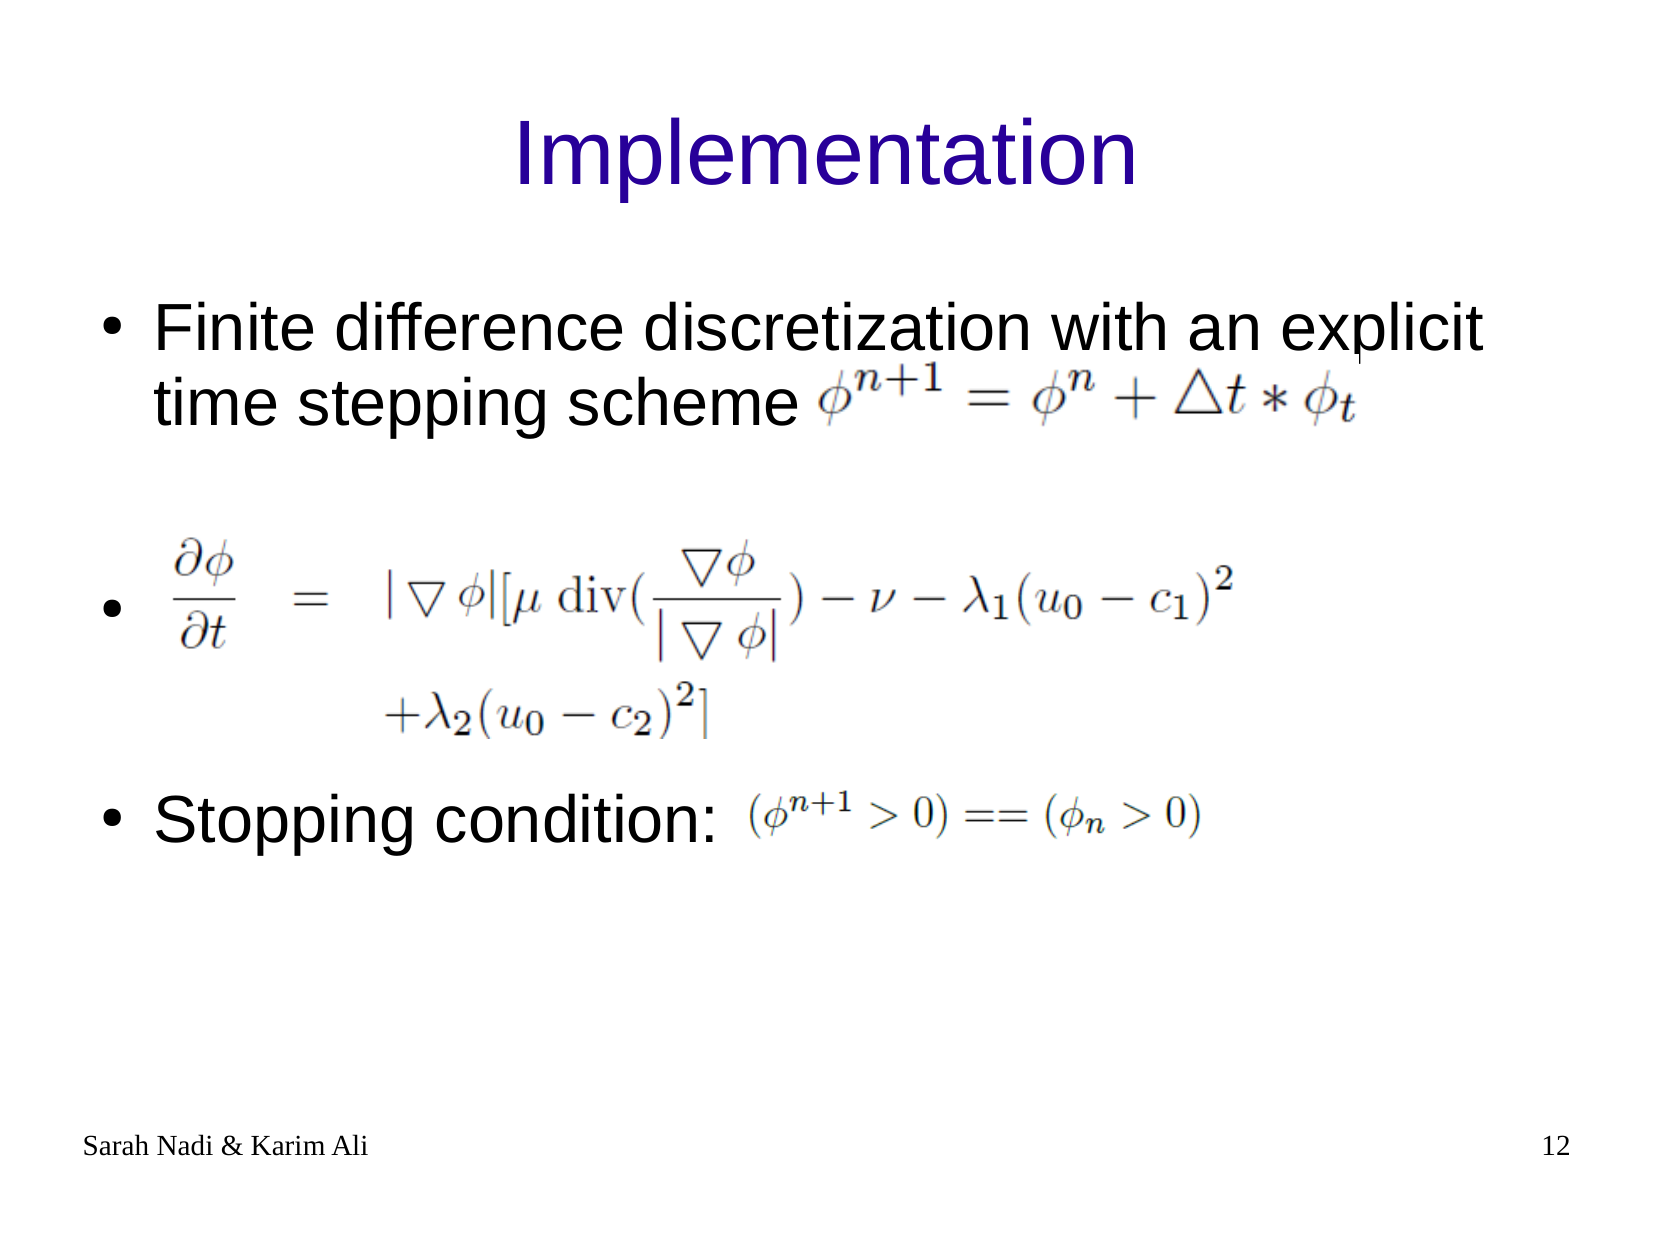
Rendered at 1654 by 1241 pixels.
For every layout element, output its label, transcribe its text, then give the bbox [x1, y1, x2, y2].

list Finite difference discretization with an explicit time stepping scheme Stopping condition: [82, 290, 1571, 1109]
picture [813, 354, 1359, 443]
picture [165, 531, 1241, 739]
picture [749, 785, 1203, 845]
title Implementation [82, 56, 1571, 250]
